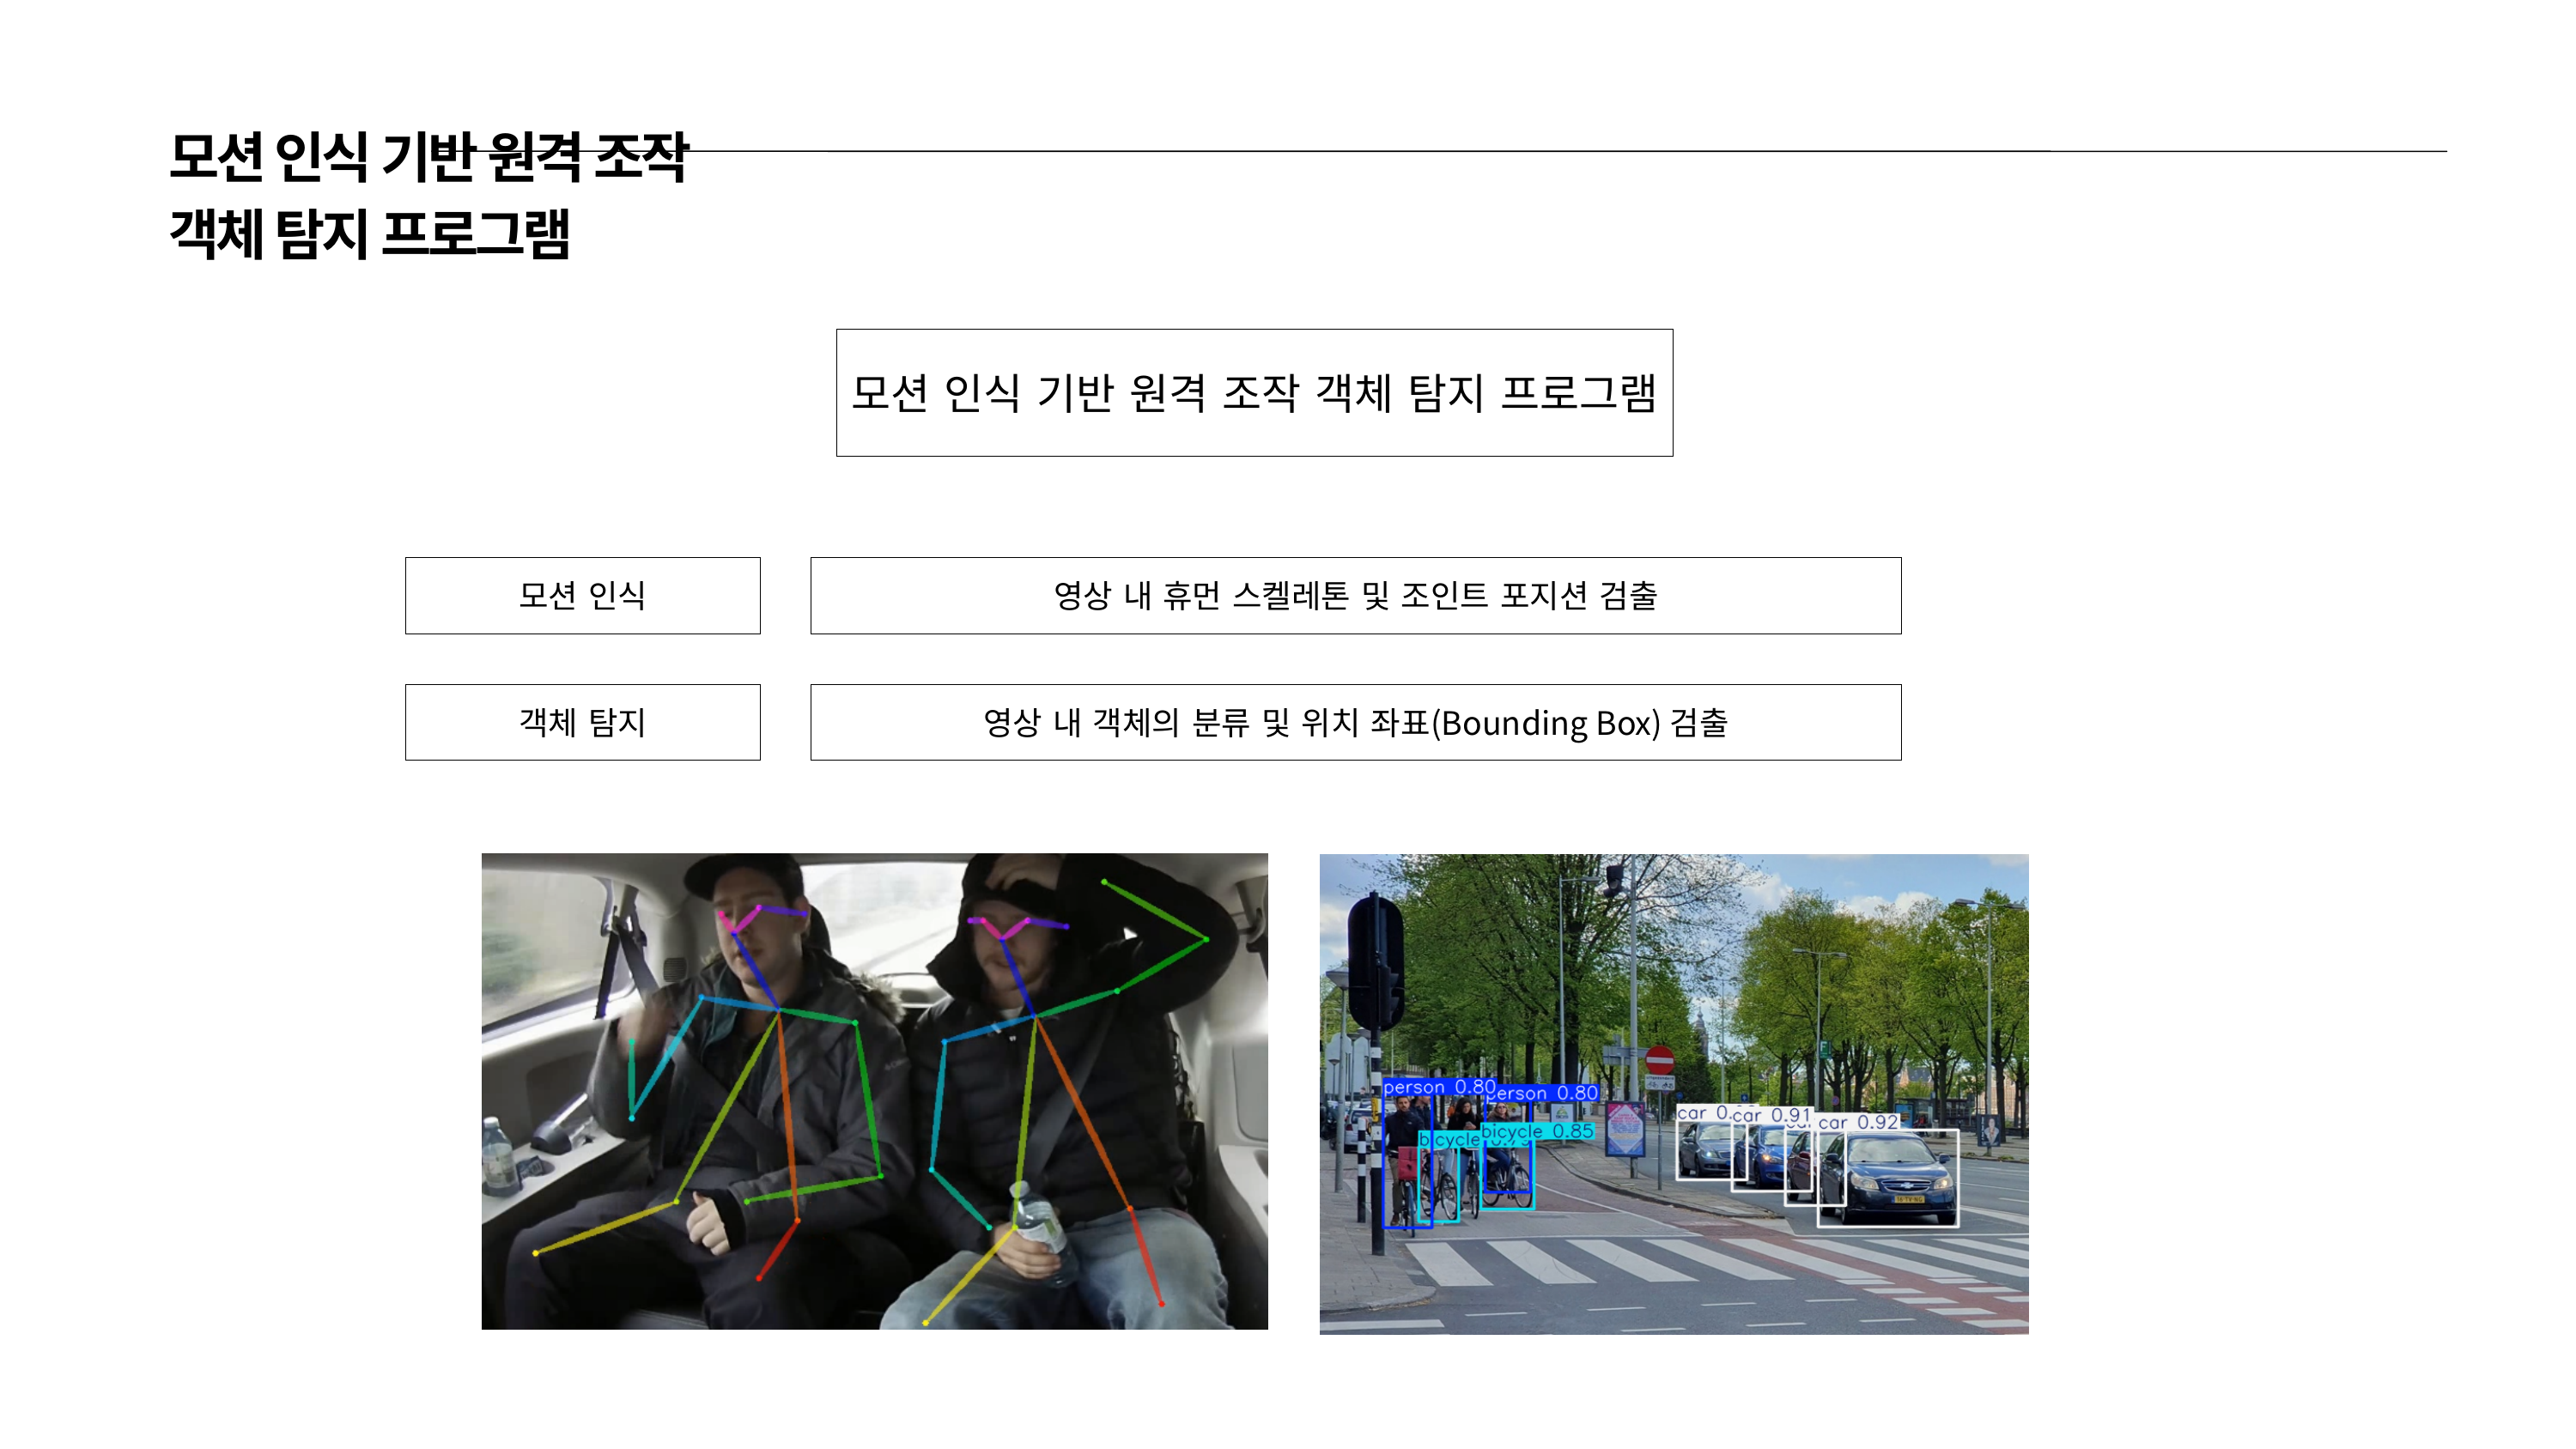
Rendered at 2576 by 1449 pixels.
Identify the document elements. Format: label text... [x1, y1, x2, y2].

text_box 모션 인식 기반 원격 조작 객체 탐지 프로그램 [836, 329, 1674, 457]
picture [482, 853, 1268, 1330]
text_box 영상 내 객체의 분류 및 위치 좌표(Bounding Box) 검출 [811, 684, 1902, 761]
picture [1320, 854, 2029, 1335]
text_box 객체 탐지 [405, 684, 761, 761]
text_box 모션 인식 기반 원격 조작 객체 탐지 프로그램 [168, 112, 696, 267]
text_box 영상 내 휴먼 스켈레톤 및 조인트 포지션 검출 [811, 557, 1902, 634]
text_box 모션 인식 [405, 557, 761, 634]
